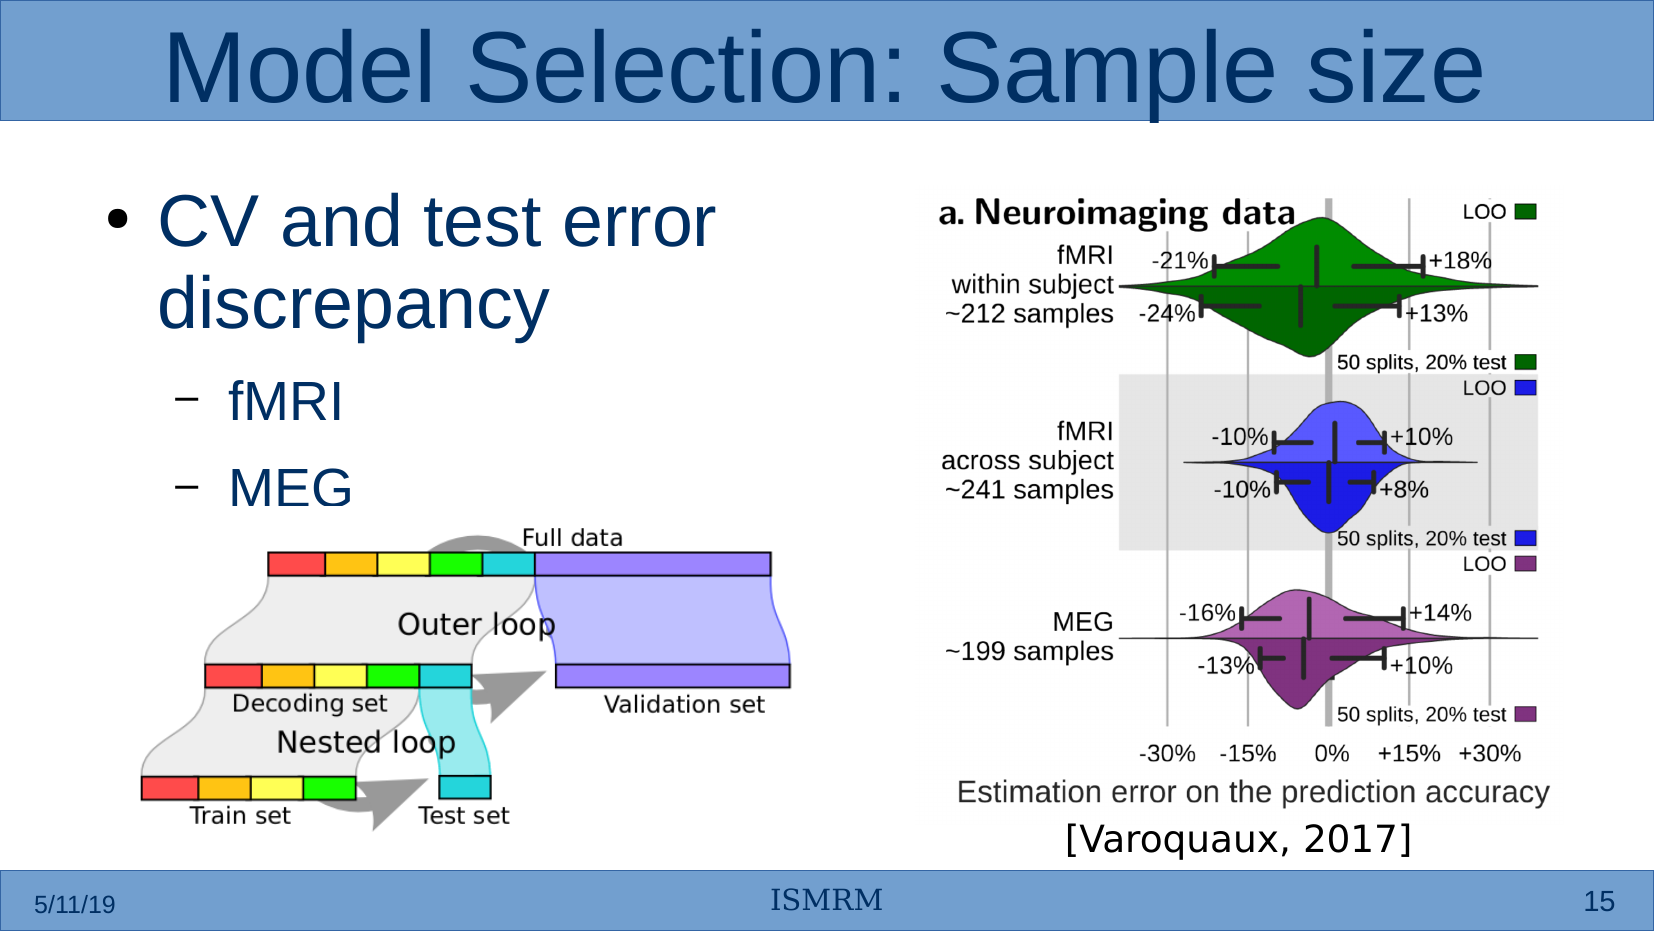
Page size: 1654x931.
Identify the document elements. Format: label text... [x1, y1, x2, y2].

title Model Selection: Sample size [0, 15, 1651, 121]
text_box [Varoquaux, 2017] [1050, 810, 1456, 871]
picture [113, 506, 826, 856]
list CV and test error discrepancy fMRI MEG [86, 180, 901, 871]
picture [915, 185, 1564, 826]
